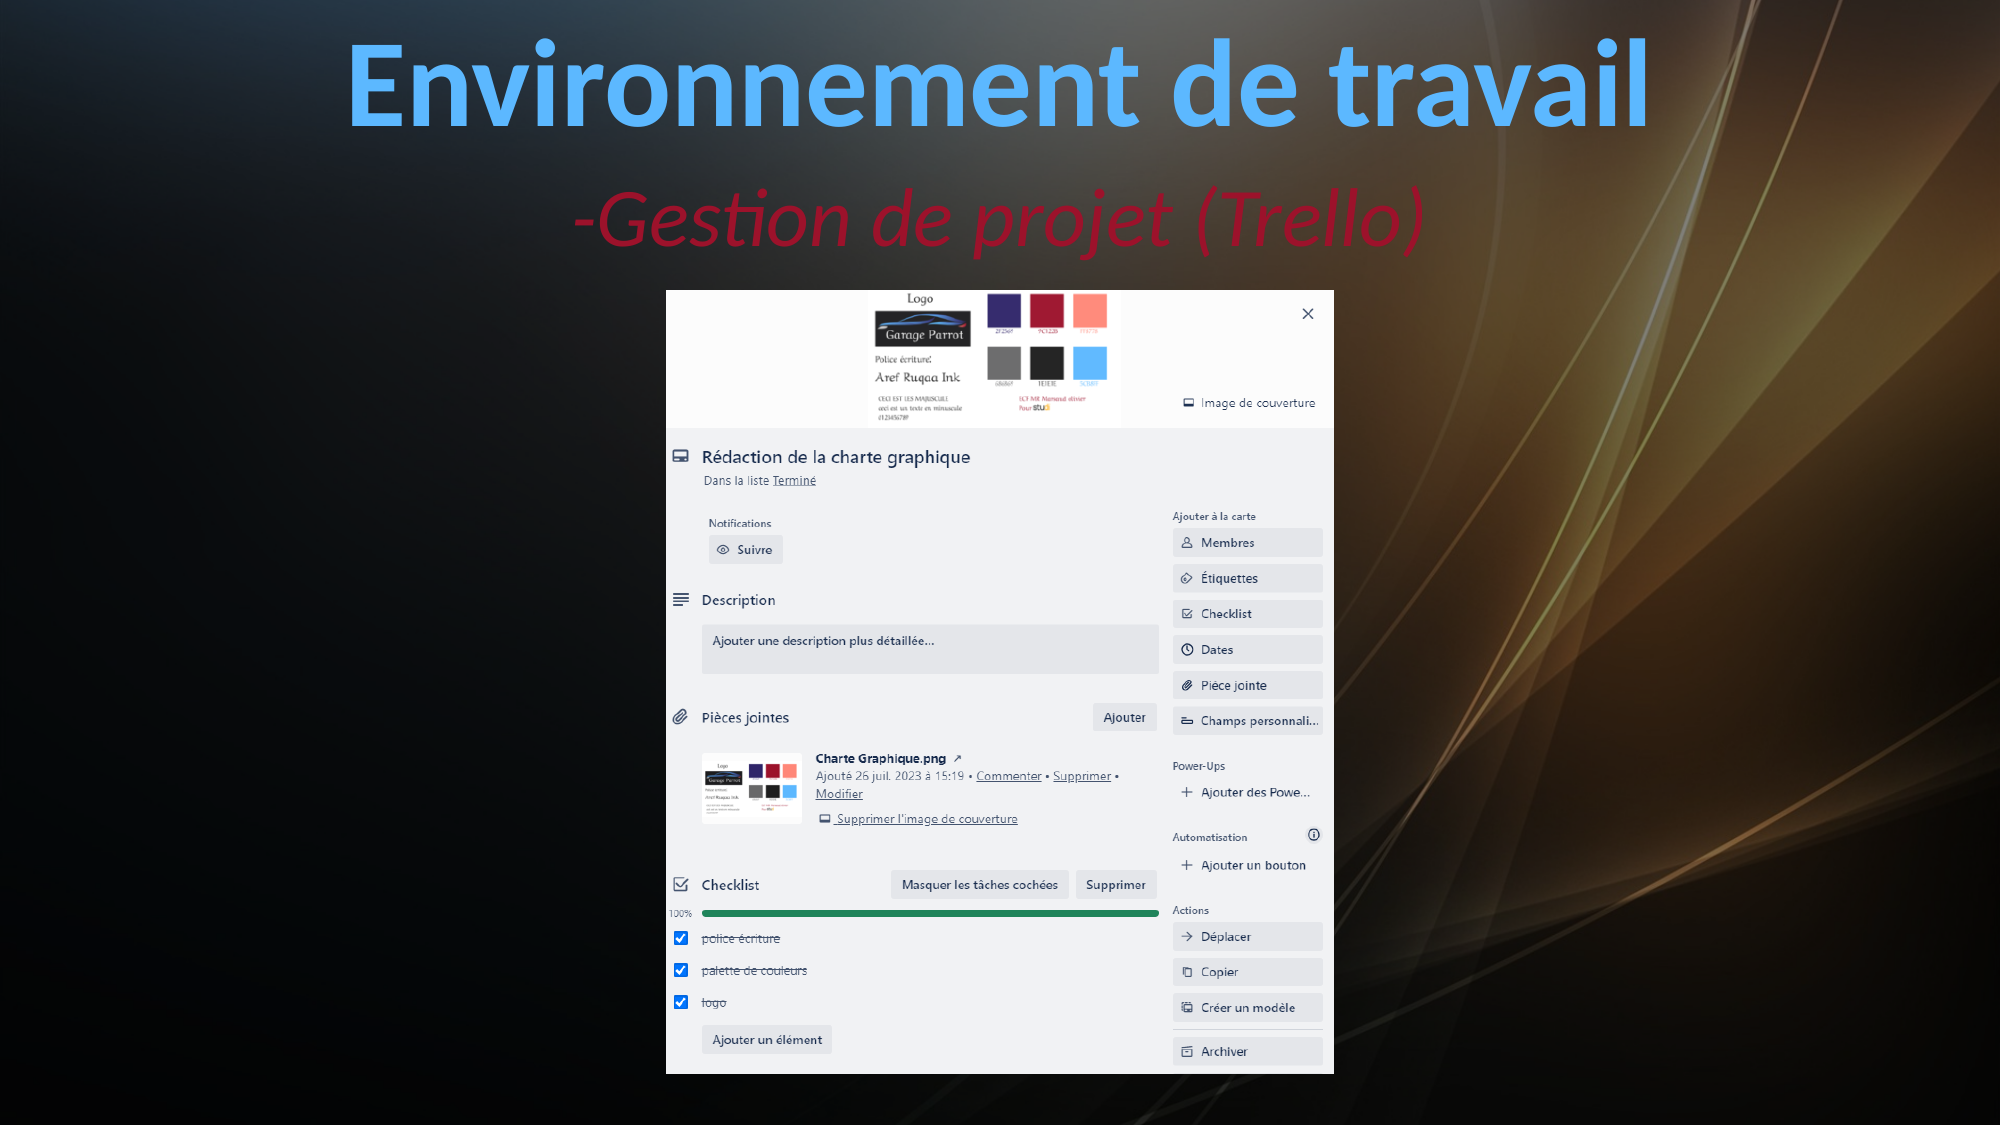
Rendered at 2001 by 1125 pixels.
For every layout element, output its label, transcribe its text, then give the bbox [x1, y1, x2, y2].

subtitle Environnement de travail -Gestion de projet (Trello) [249, 10, 1750, 467]
picture [0, 0, 2000, 1125]
